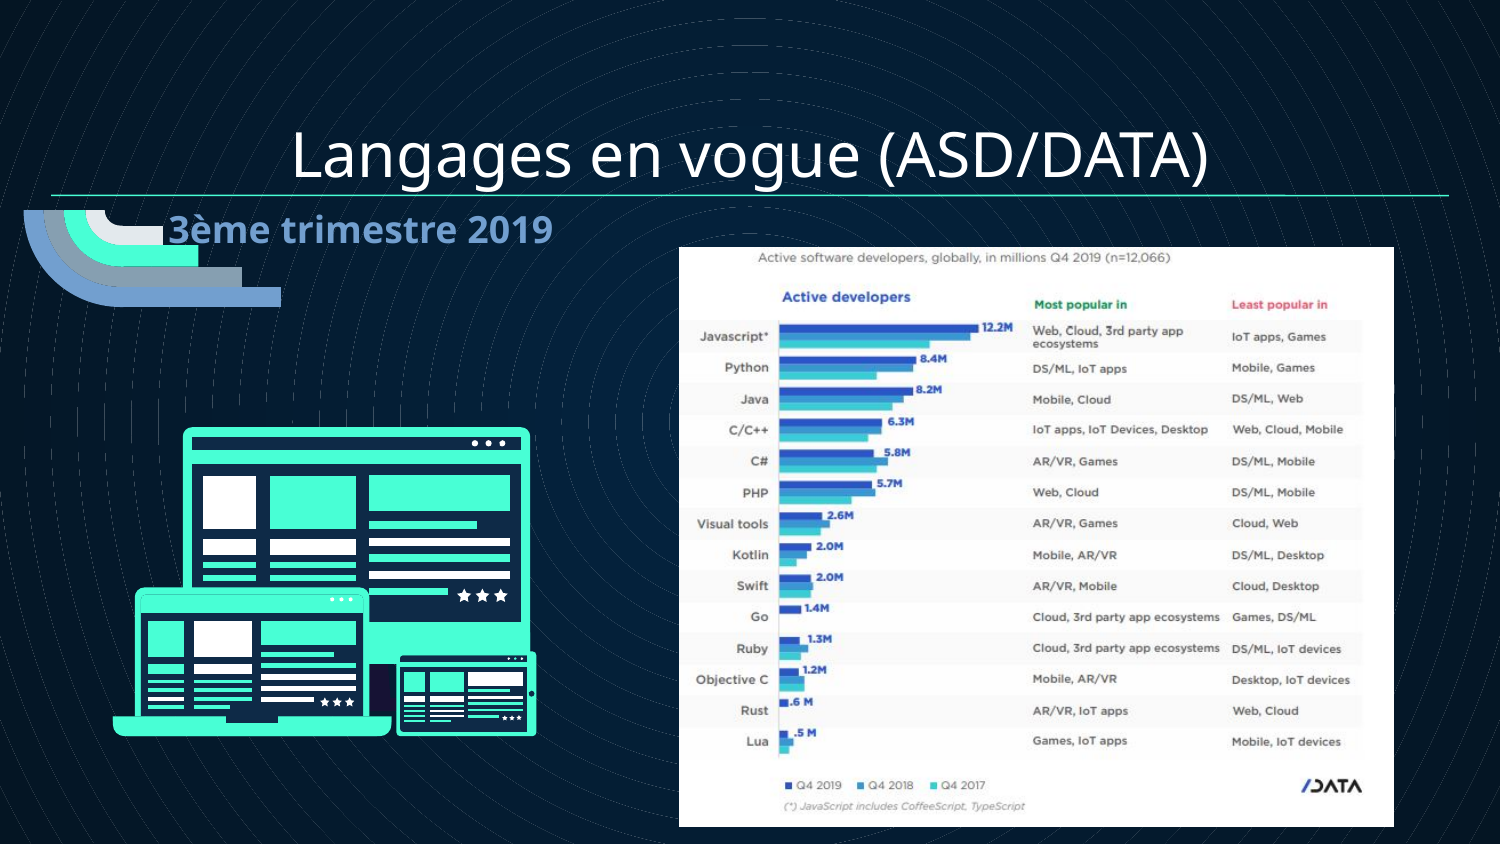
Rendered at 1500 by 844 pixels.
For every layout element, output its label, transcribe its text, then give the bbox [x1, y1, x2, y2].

title Langages en vogue (ASD/DATA) [51, 105, 1449, 194]
title Langages en vogue (ASD/DATA) [686, 197, 1449, 206]
text_box 3ème trimestre 2019 [153, 195, 686, 342]
text_box [112, 427, 537, 737]
text_box [23, 210, 153, 308]
picture [679, 247, 1394, 827]
title Langages en vogue (ASD/DATA) [51, 197, 153, 206]
